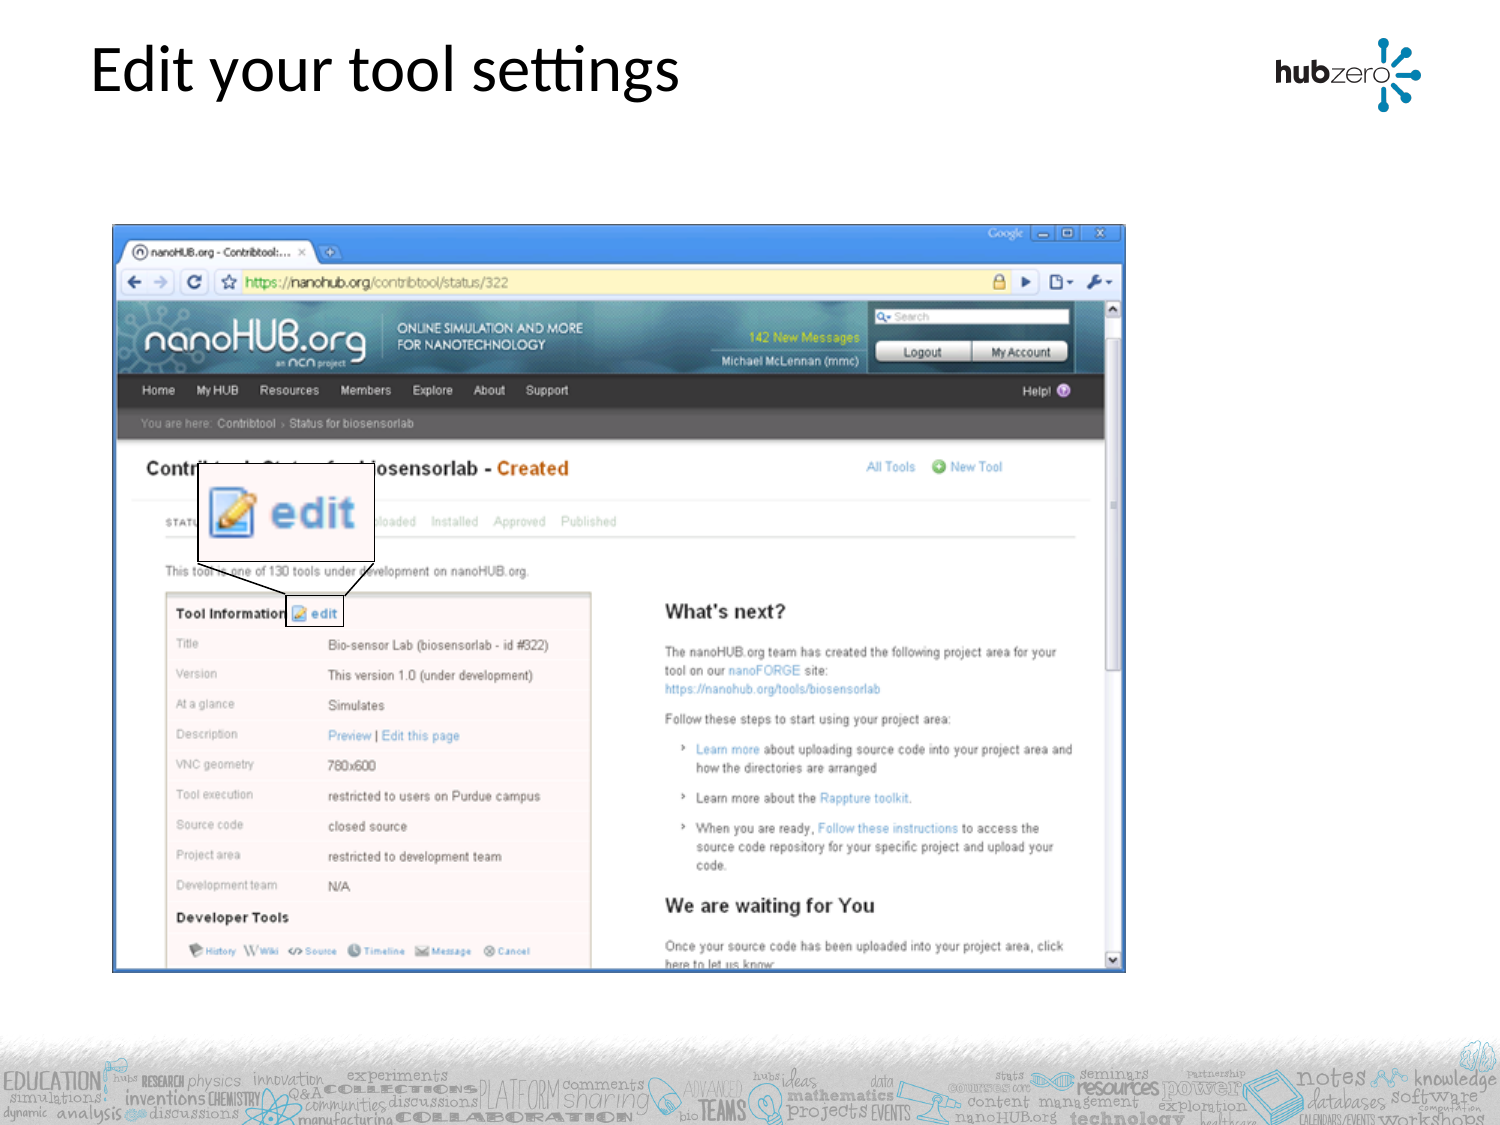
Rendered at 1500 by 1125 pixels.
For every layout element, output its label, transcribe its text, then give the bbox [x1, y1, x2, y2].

picture [0, 1034, 1500, 1125]
text_box Edit your tool settings [75, 12, 1249, 118]
picture [1272, 35, 1424, 115]
picture [112, 224, 1126, 973]
